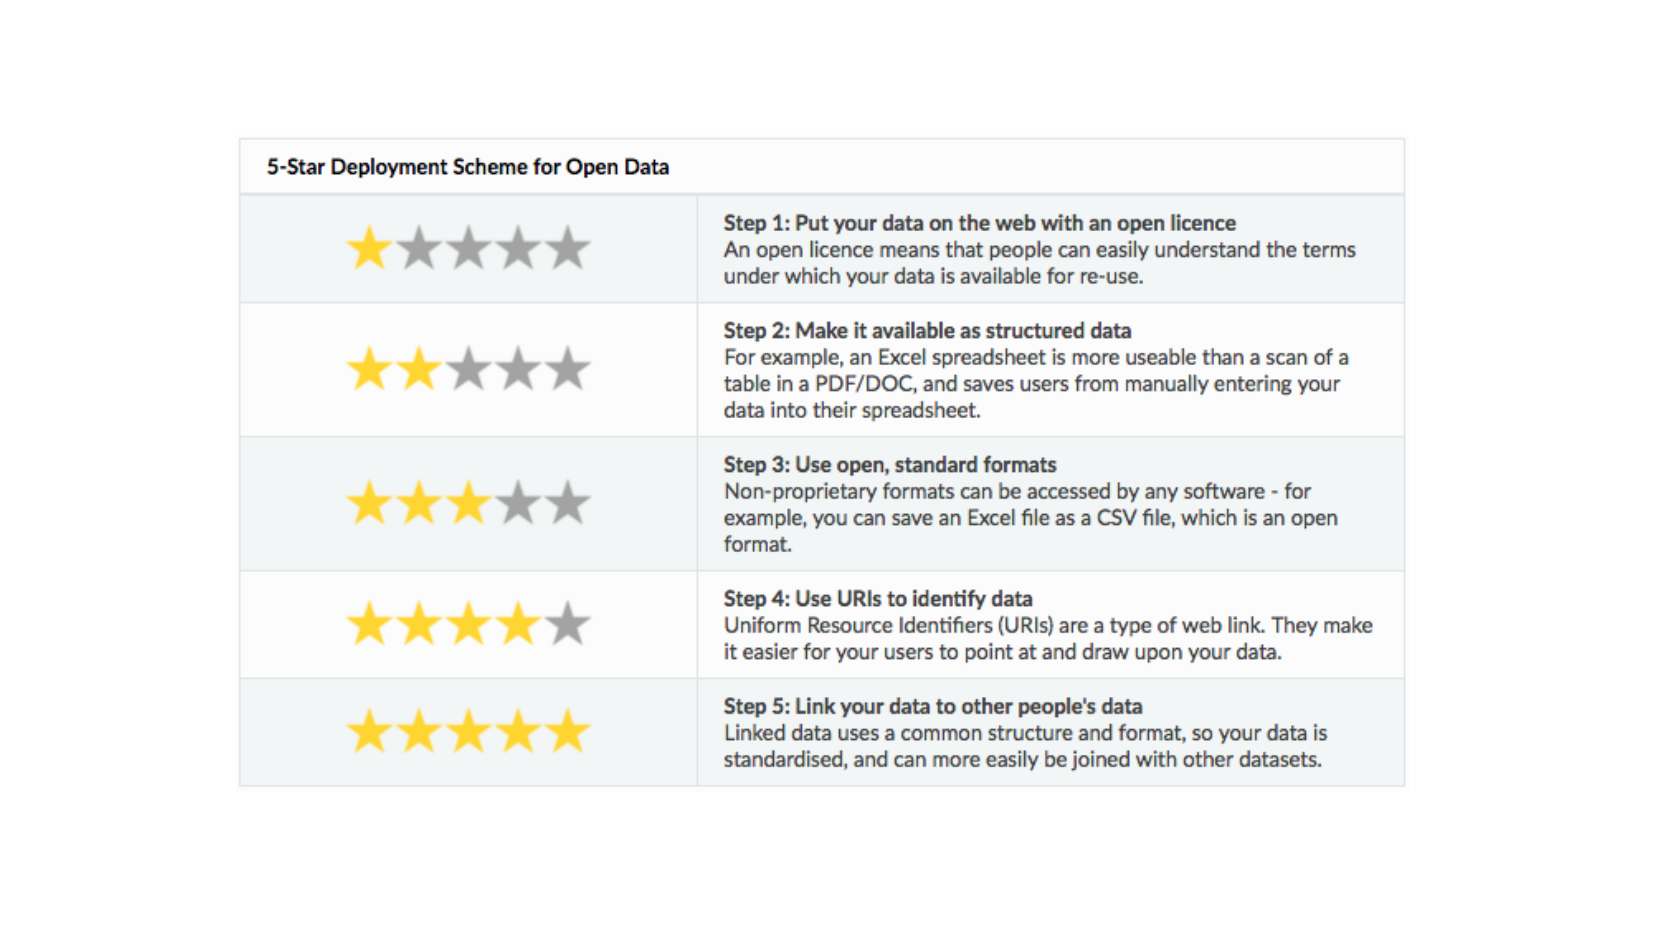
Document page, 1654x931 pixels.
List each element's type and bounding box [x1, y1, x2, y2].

picture [236, 135, 1409, 792]
